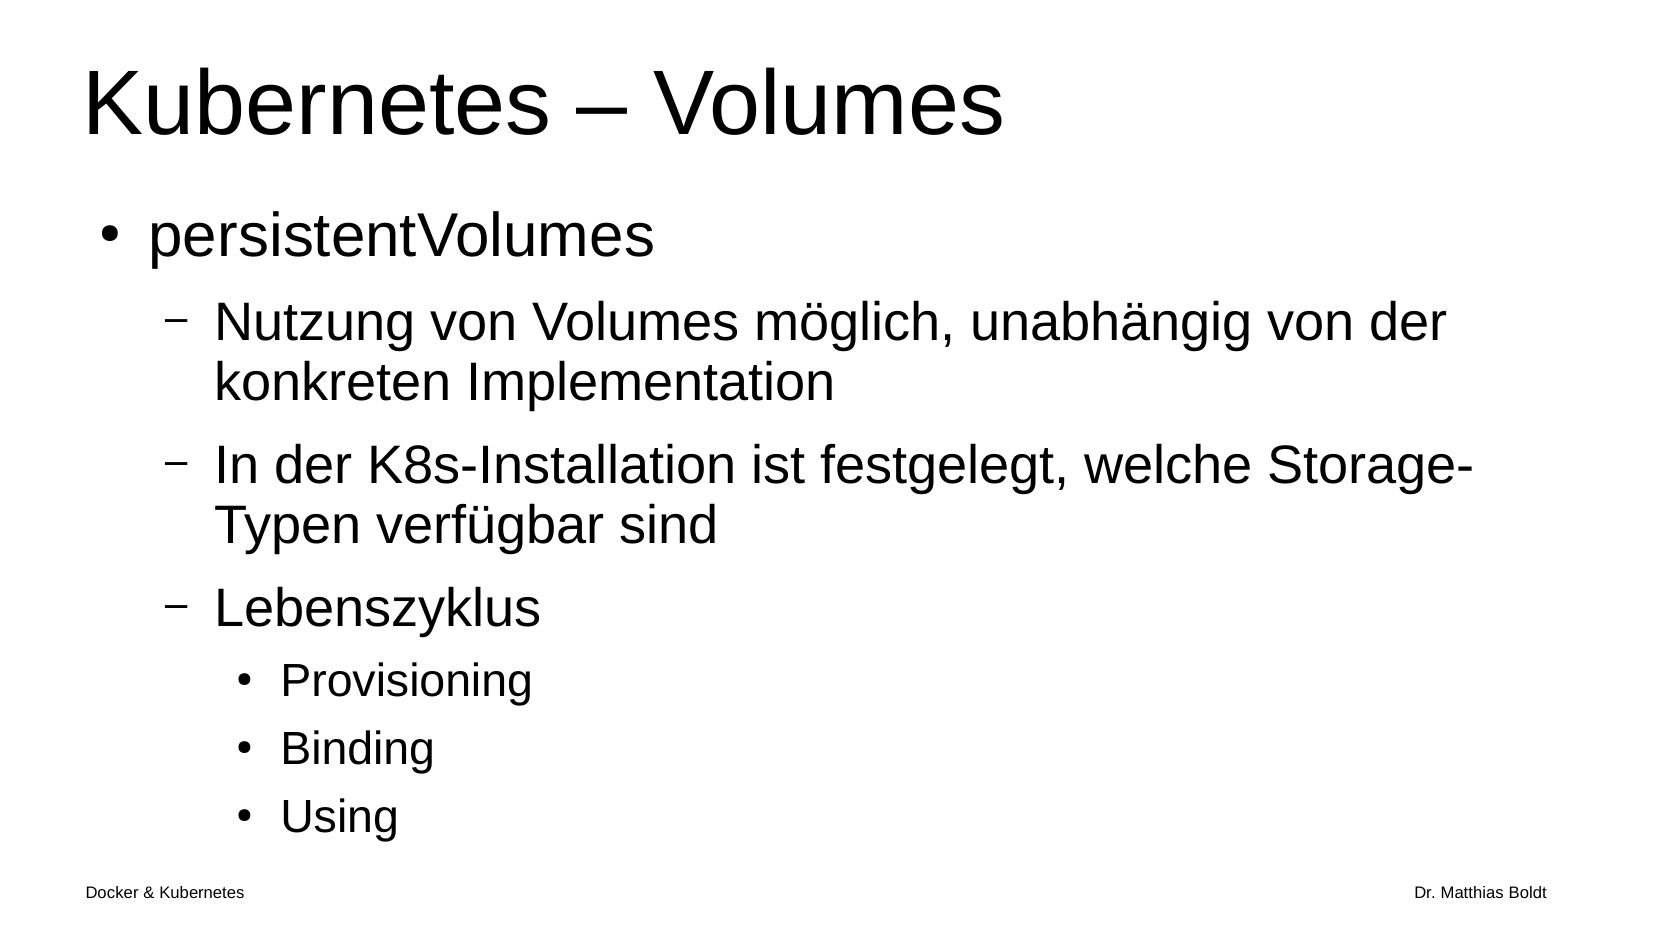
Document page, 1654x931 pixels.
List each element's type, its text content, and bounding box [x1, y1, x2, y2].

title Kubernetes – Volumes [82, 25, 1571, 181]
list persistentVolumes Nutzung von Volumes möglich, unabhängig von der konkreten Implementation In der K8s-Installation ist festgelegt, welche Storage-Typen verfügbar sind Lebenszyklus Provisioning Binding Using [82, 199, 1571, 845]
text_box Docker & Kubernetes Dr. Matthias Boldt [70, 875, 1563, 910]
